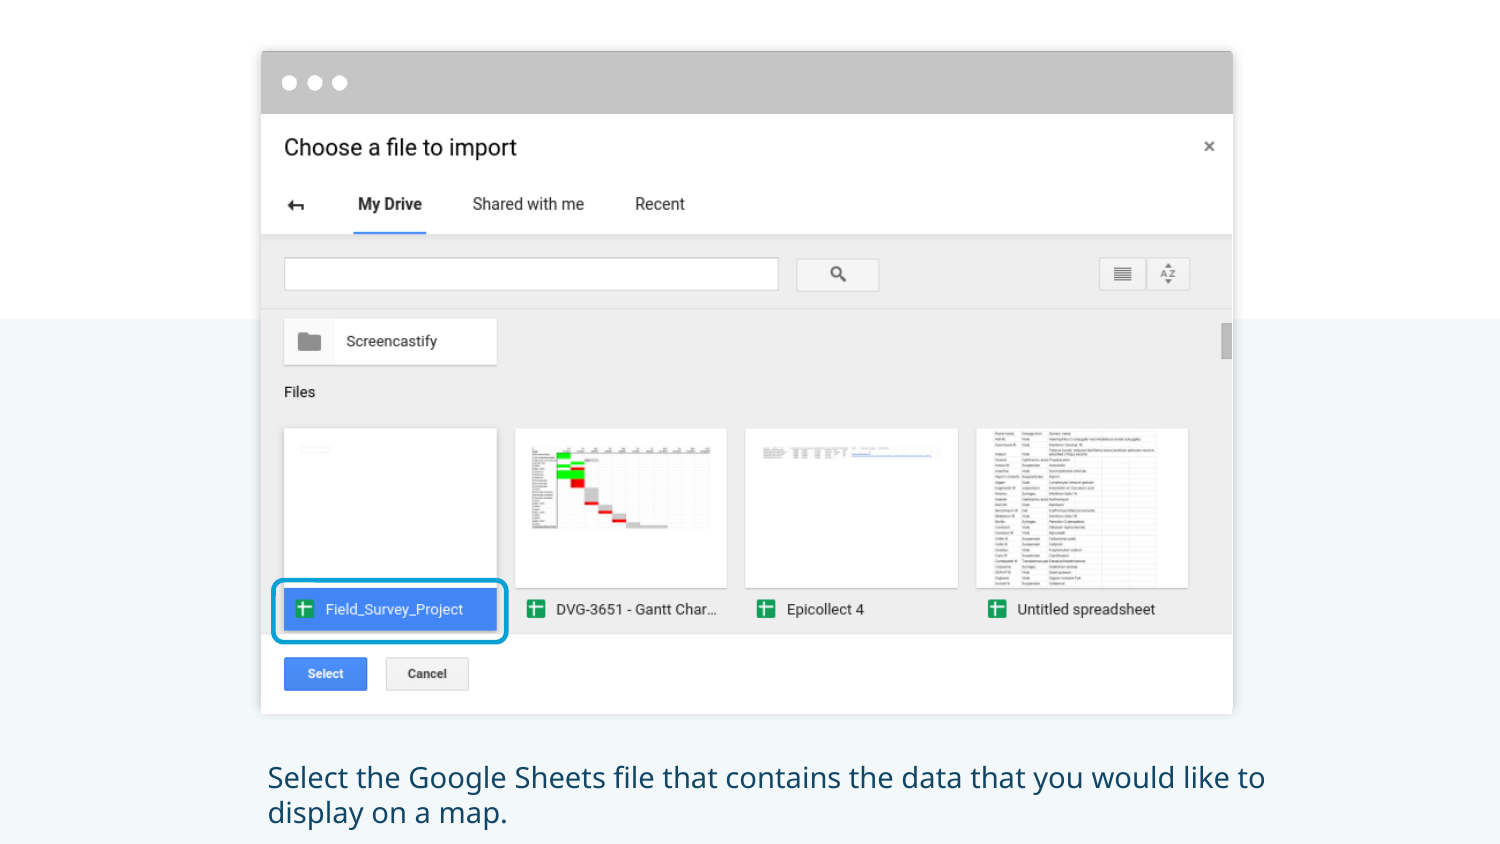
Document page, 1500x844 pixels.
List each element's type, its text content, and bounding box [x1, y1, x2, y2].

text_box Select the Google Sheets file that contains the data that you would like to display on a map. [252, 744, 1311, 839]
picture [156, 0, 1330, 821]
text_box [0, 319, 1500, 844]
